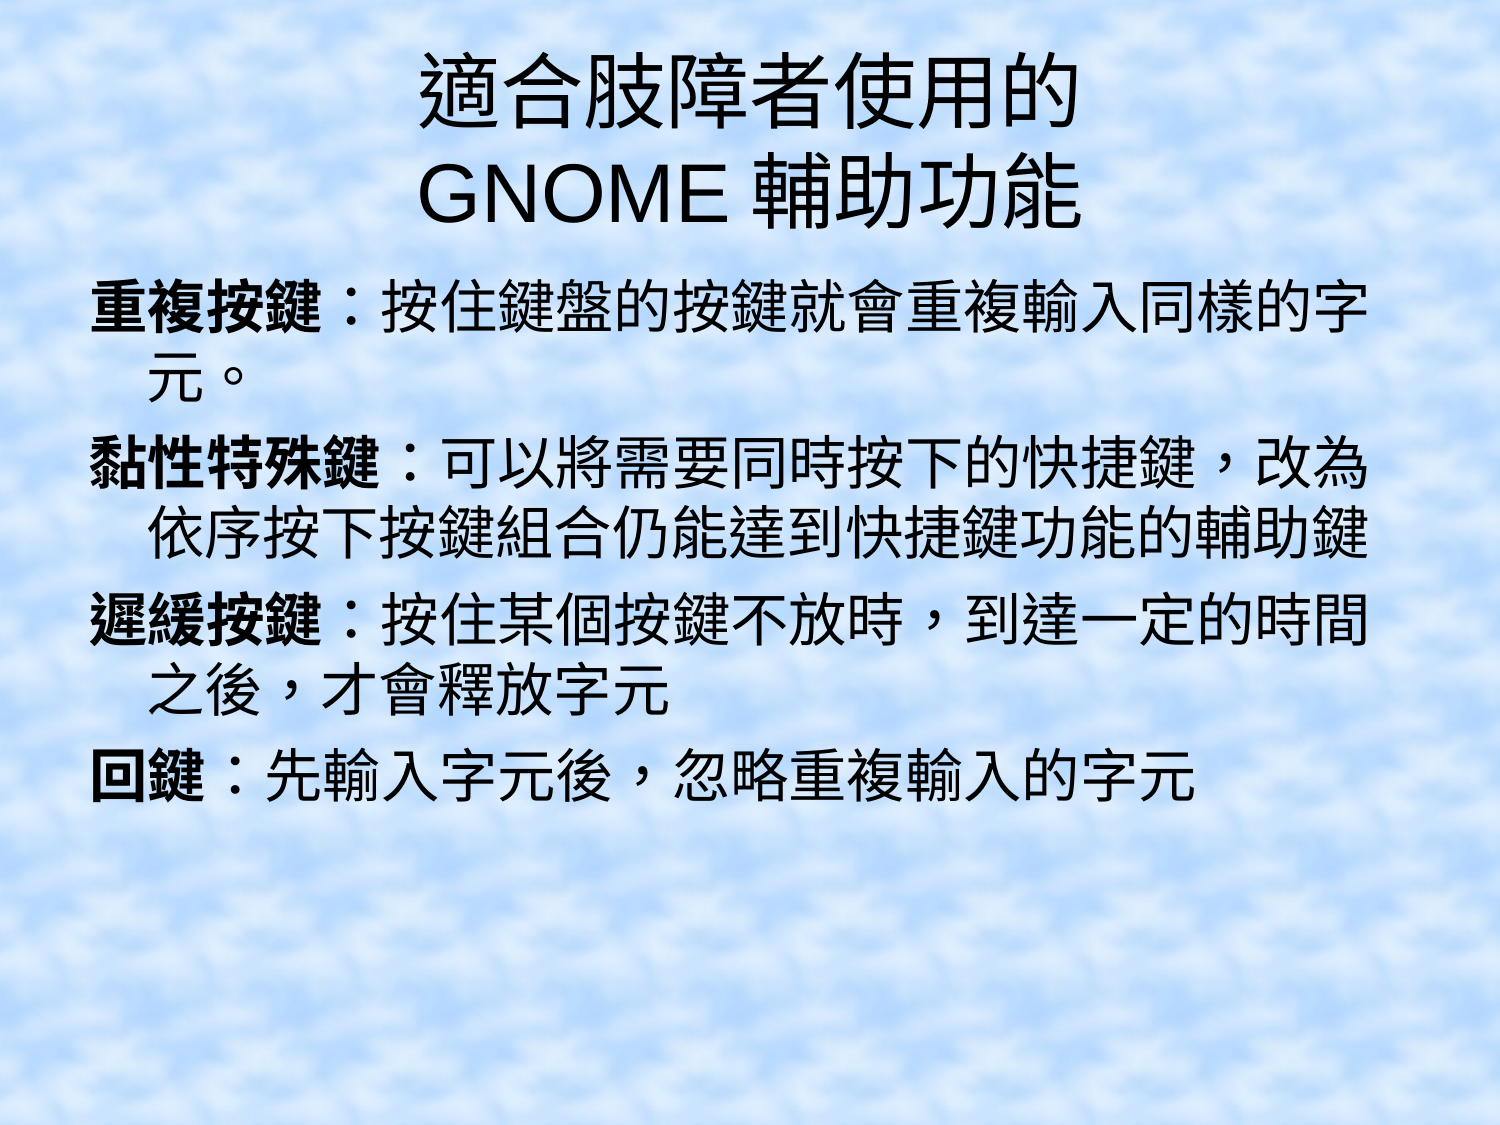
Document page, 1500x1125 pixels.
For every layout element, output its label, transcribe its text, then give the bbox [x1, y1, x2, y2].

picture [0, 0, 1500, 1125]
title 適合肢障者使用的 GNOME輔助功能 [75, 20, 1426, 257]
list 重複按鍵：按住鍵盤的按鍵就會重複輸入同樣的字元。 黏性特殊鍵：可以將需要同時按下的快捷鍵，改為依序按下按鍵組合仍能達到快捷鍵功能的輔助鍵 遲緩按鍵：按住某個按鍵不放時，到達一定的時間之後，才會釋放字元 回鍵：先輸入字元後，忽略重複輸入的字元 [75, 262, 1426, 1006]
